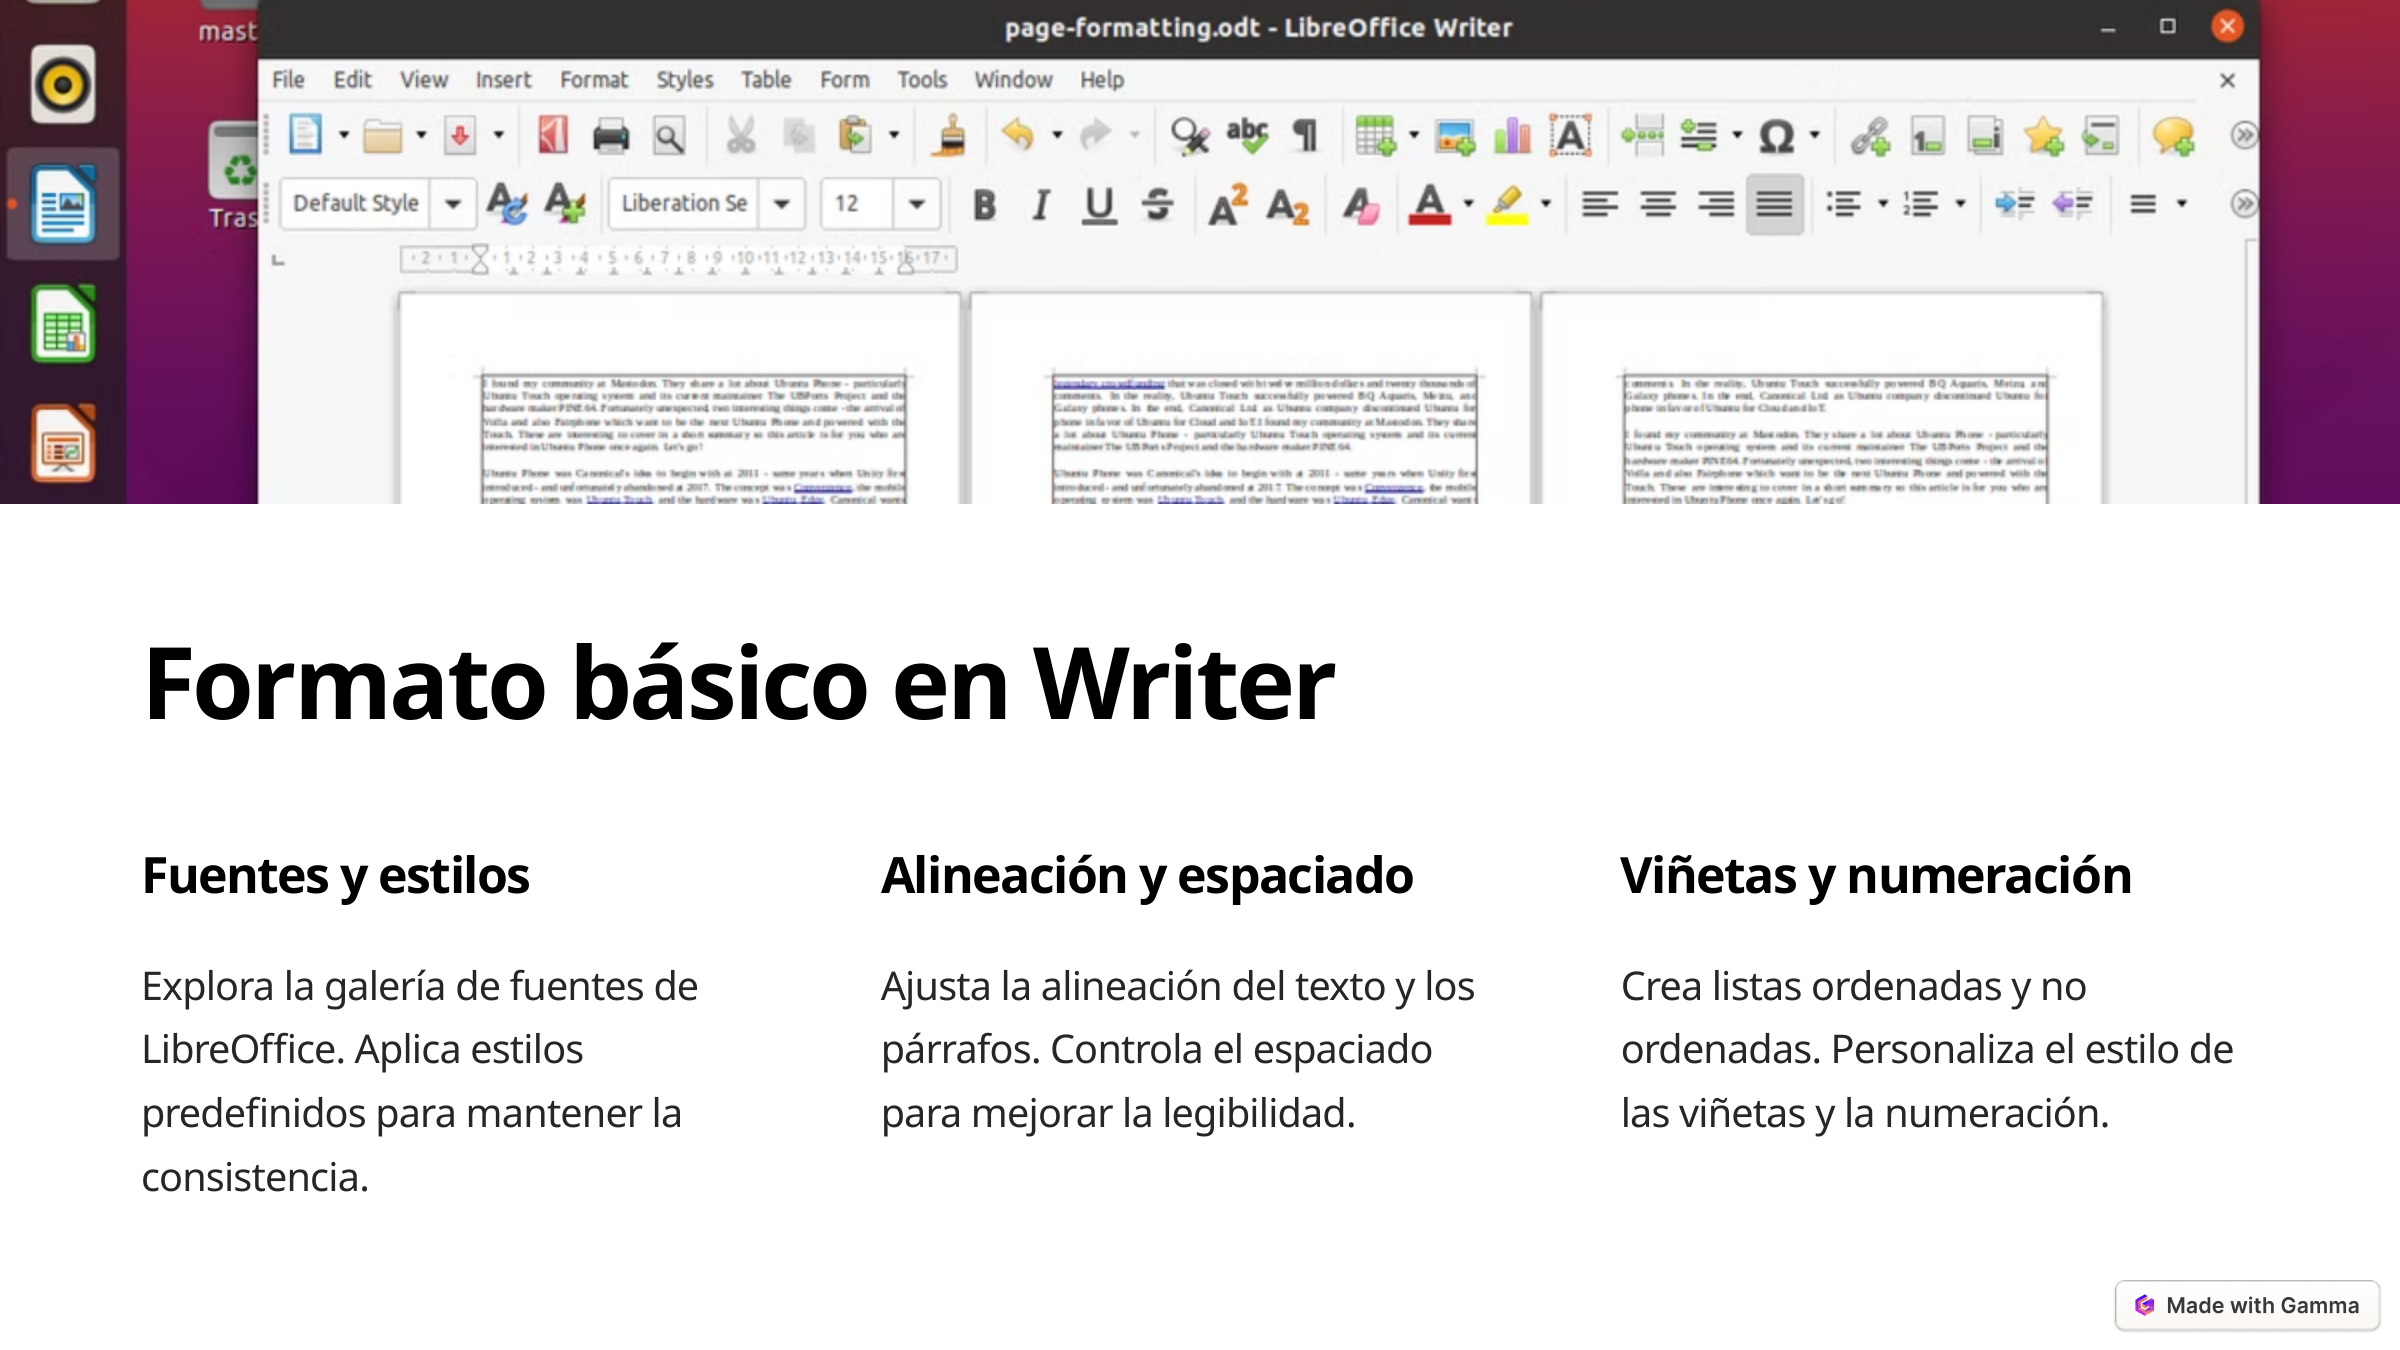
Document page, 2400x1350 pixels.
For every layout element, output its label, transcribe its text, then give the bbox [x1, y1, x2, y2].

text_box Alineación y espaciado [880, 841, 1419, 905]
picture [2106, 1271, 2389, 1339]
text_box Crea listas ordenadas y no ordenadas. Personaliza el estilo de las viñetas y la numeración. [1620, 944, 2262, 1139]
text_box Explora la galería de fuentes de LibreOffice. Aplica estilos predefinidos para mantener la consistencia. [141, 944, 782, 1203]
picture [0, 0, 2400, 504]
text_box Ajusta la alineación del texto y los párrafos. Controla el espaciado para mejorar la legibilidad. [880, 944, 1522, 1139]
text_box Viñetas y numeración [1620, 841, 2127, 905]
text_box Formato básico en Writer [141, 614, 1306, 741]
text_box Fuentes y estilos [141, 841, 645, 905]
